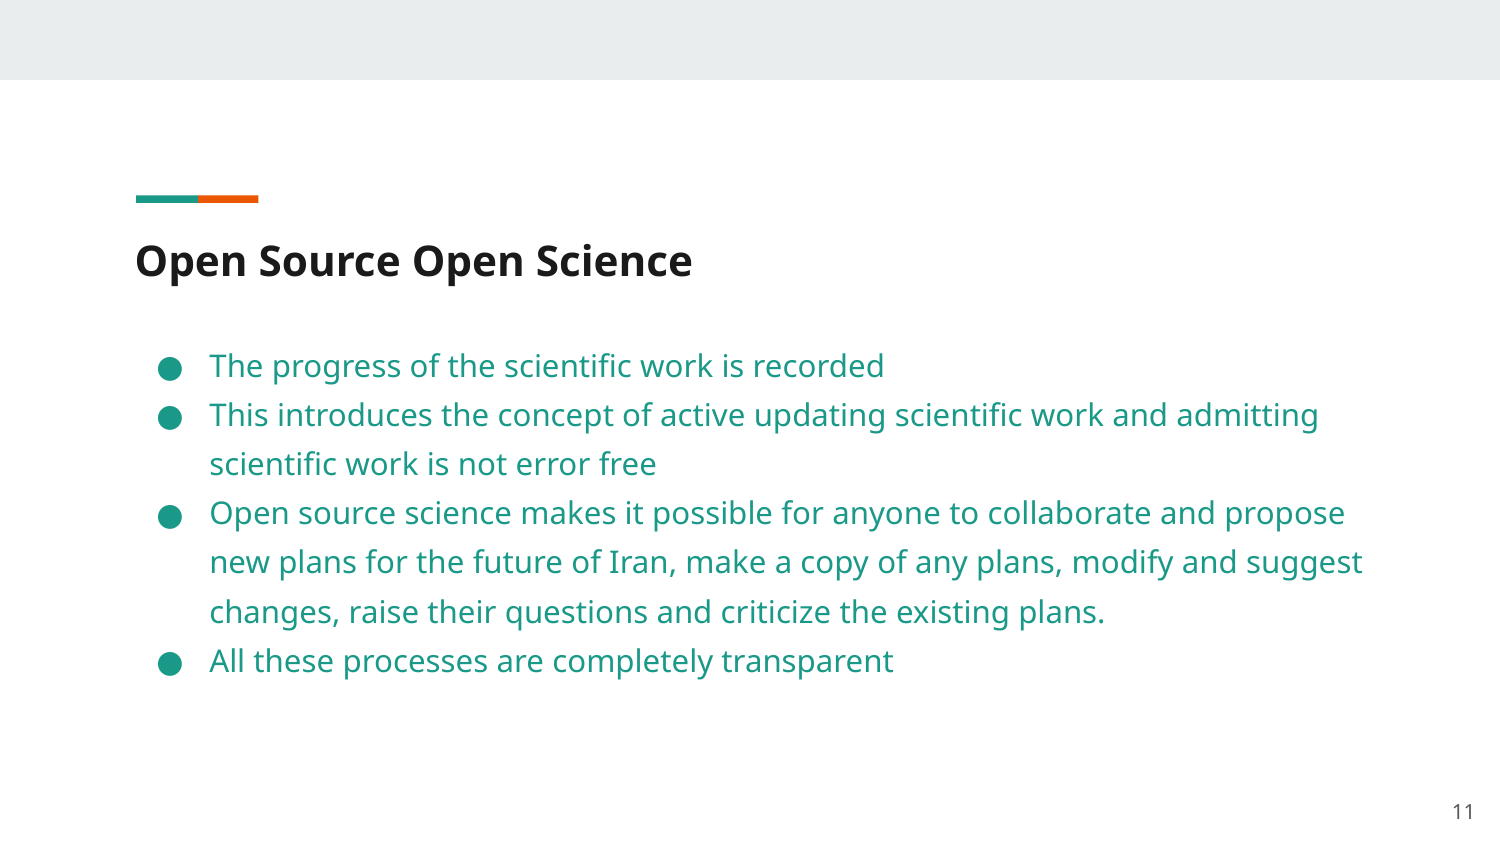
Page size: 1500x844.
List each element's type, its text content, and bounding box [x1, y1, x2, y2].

slide_number <number> [1400, 779, 1491, 844]
list The progress of the scientific work is recorded This introduces the concept of active updating scientific work and admitting scientific work is not error free Open source science makes it possible for anyone to collaborate and propose new plans for the future of Iran, make a copy of any plans, modify and suggest changes, raise their questions and criticize the existing plans. All these processes are completely transparent [119, 322, 1381, 776]
title Open Source Open Science [119, 216, 1381, 305]
